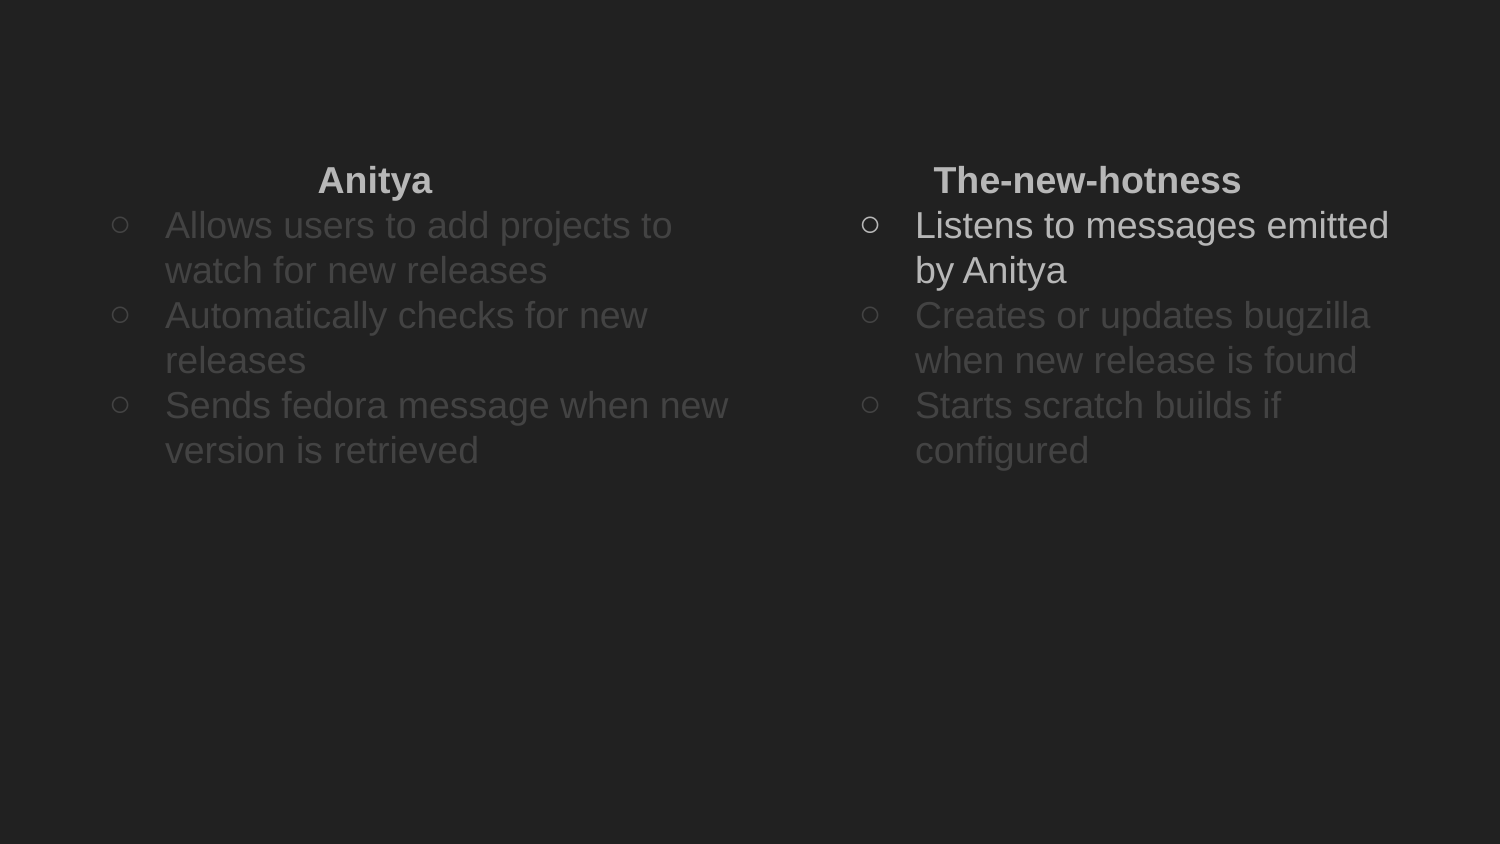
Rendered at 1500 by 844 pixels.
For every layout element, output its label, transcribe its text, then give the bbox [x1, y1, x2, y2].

text_box The-new-hotness Listens to messages emitted by Anitya Creates or updates bugzilla when new release is found Starts scratch builds if configured [749, 140, 1426, 736]
text_box Anitya Allows users to add projects to watch for new releases Automatically checks for new releases Sends fedora message when new version is retrieved [0, 140, 749, 736]
